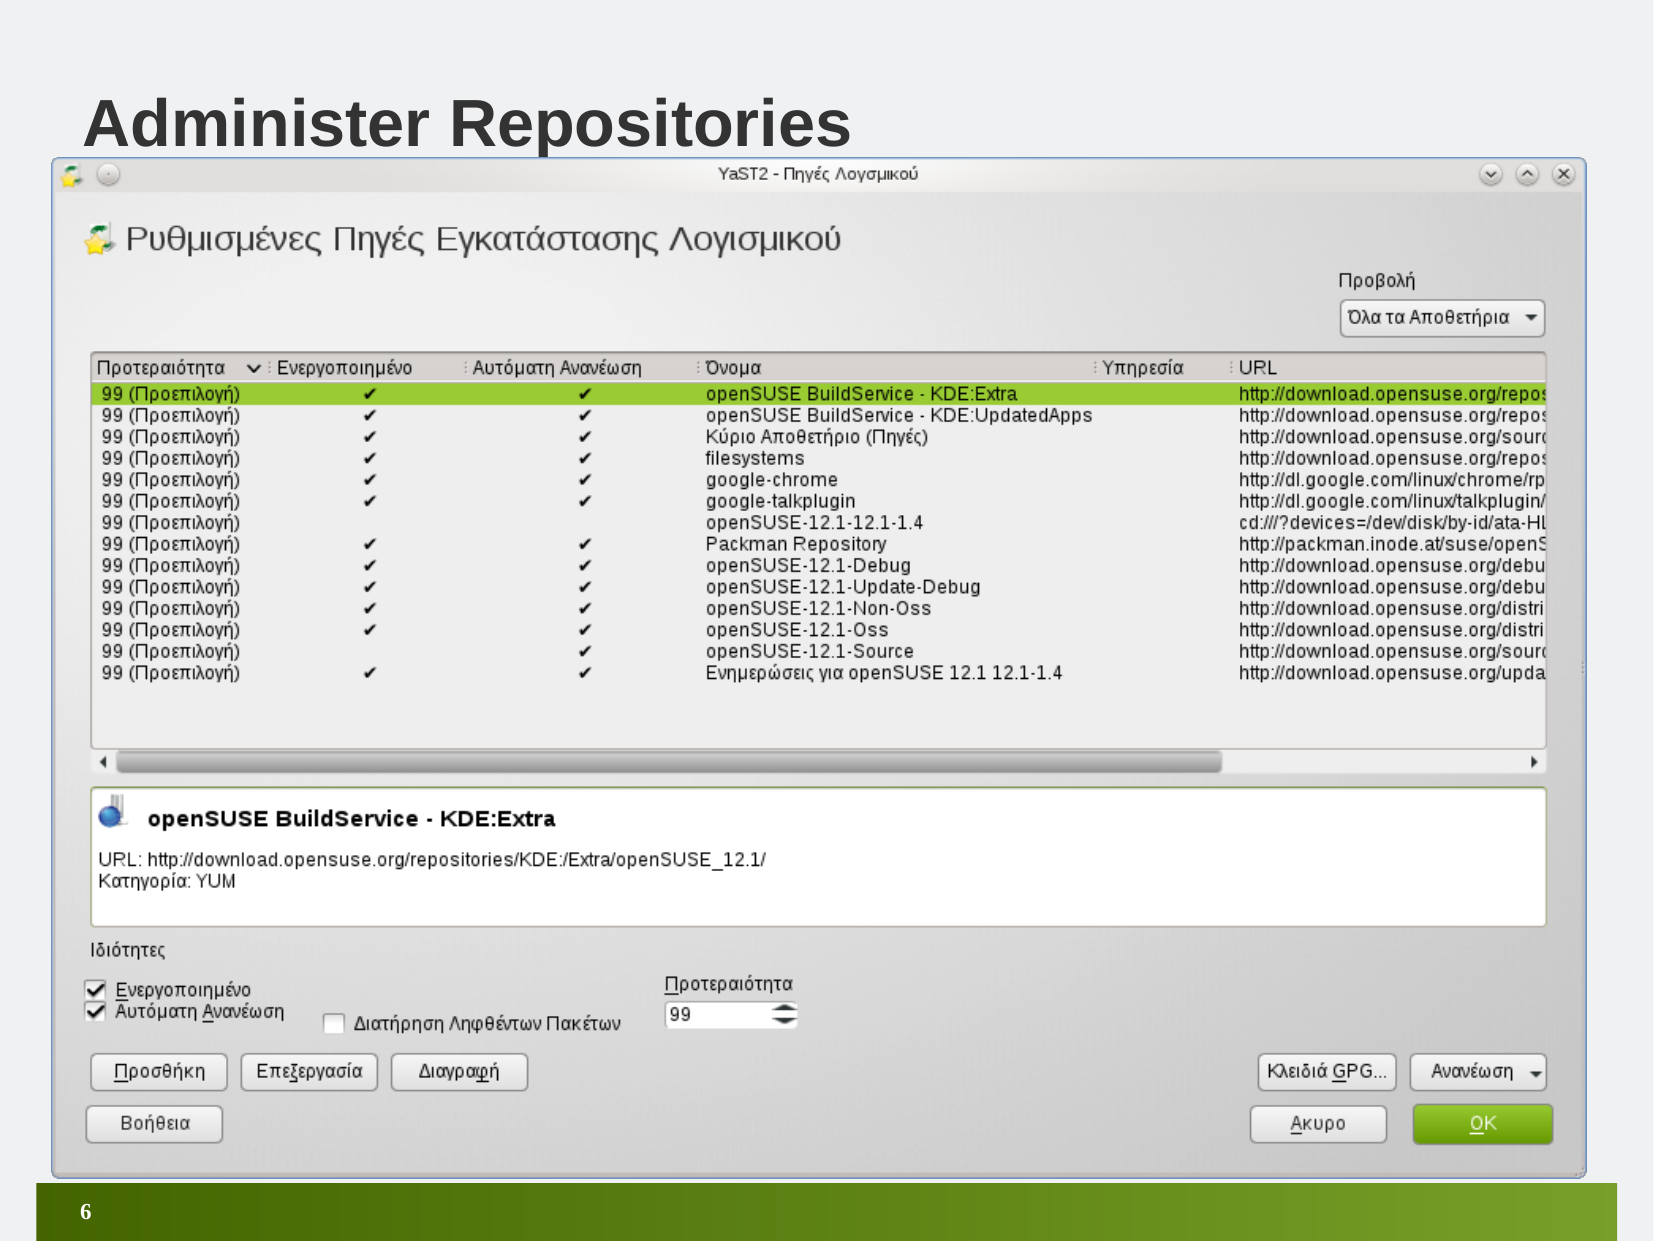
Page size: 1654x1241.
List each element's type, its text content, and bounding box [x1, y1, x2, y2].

title Administer Repositories [82, 49, 1571, 157]
picture [0, 0, 1654, 1241]
